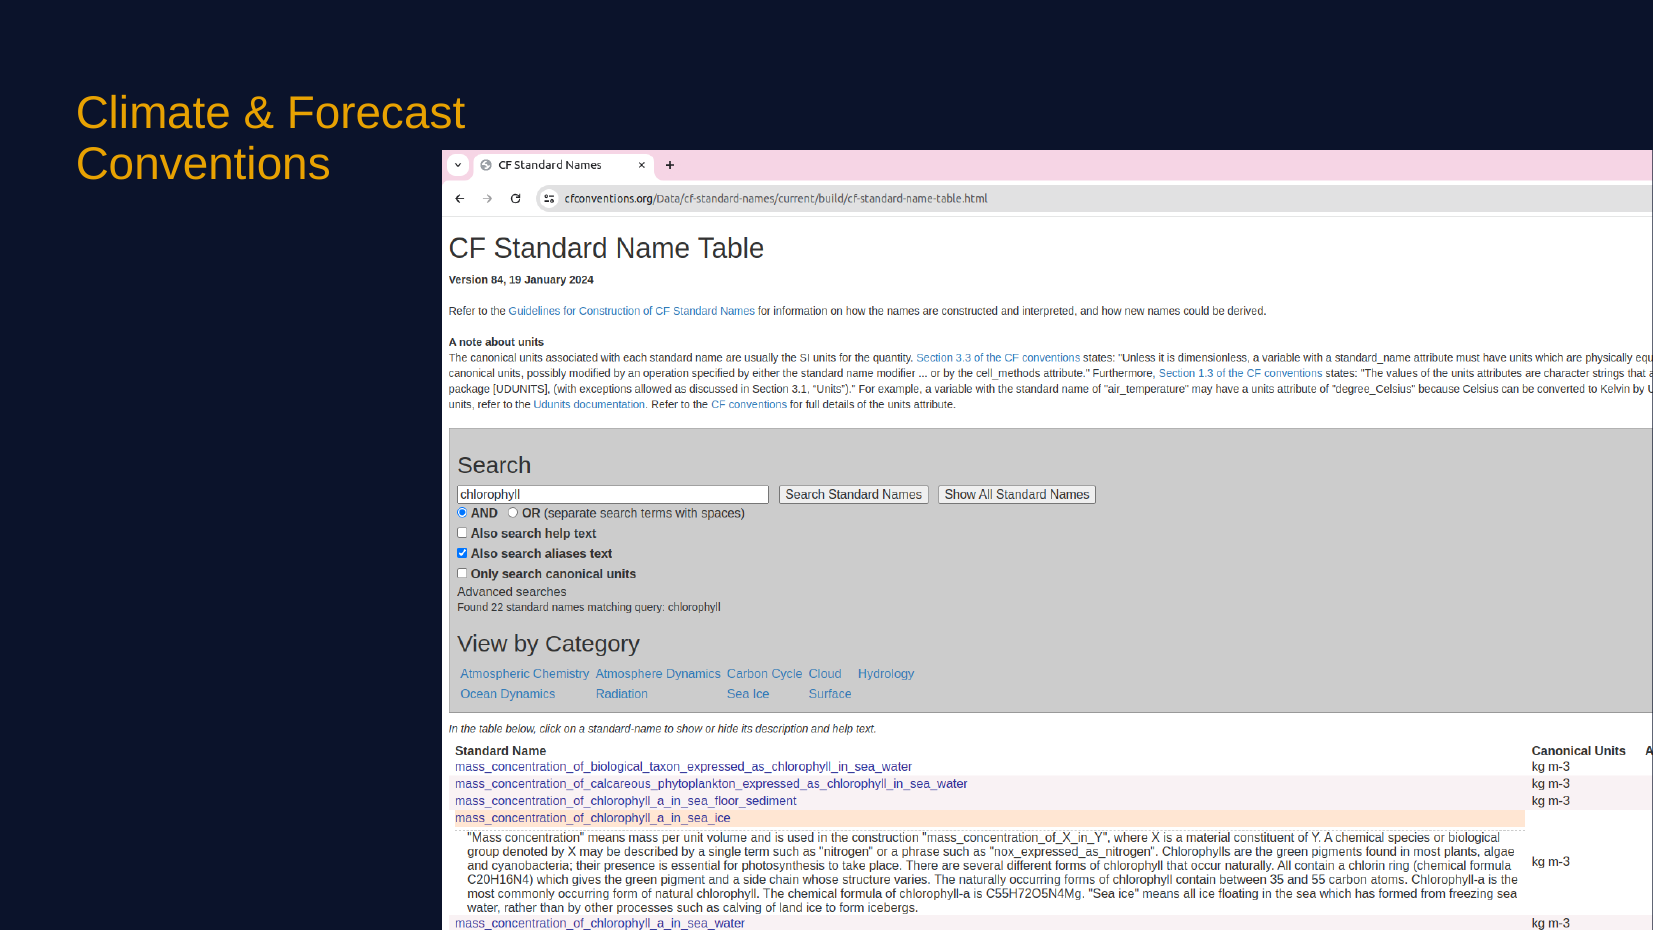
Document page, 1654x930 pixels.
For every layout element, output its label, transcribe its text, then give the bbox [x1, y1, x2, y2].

text_box Climate & Forecast Conventions [61, 79, 494, 226]
picture [442, 150, 1653, 930]
